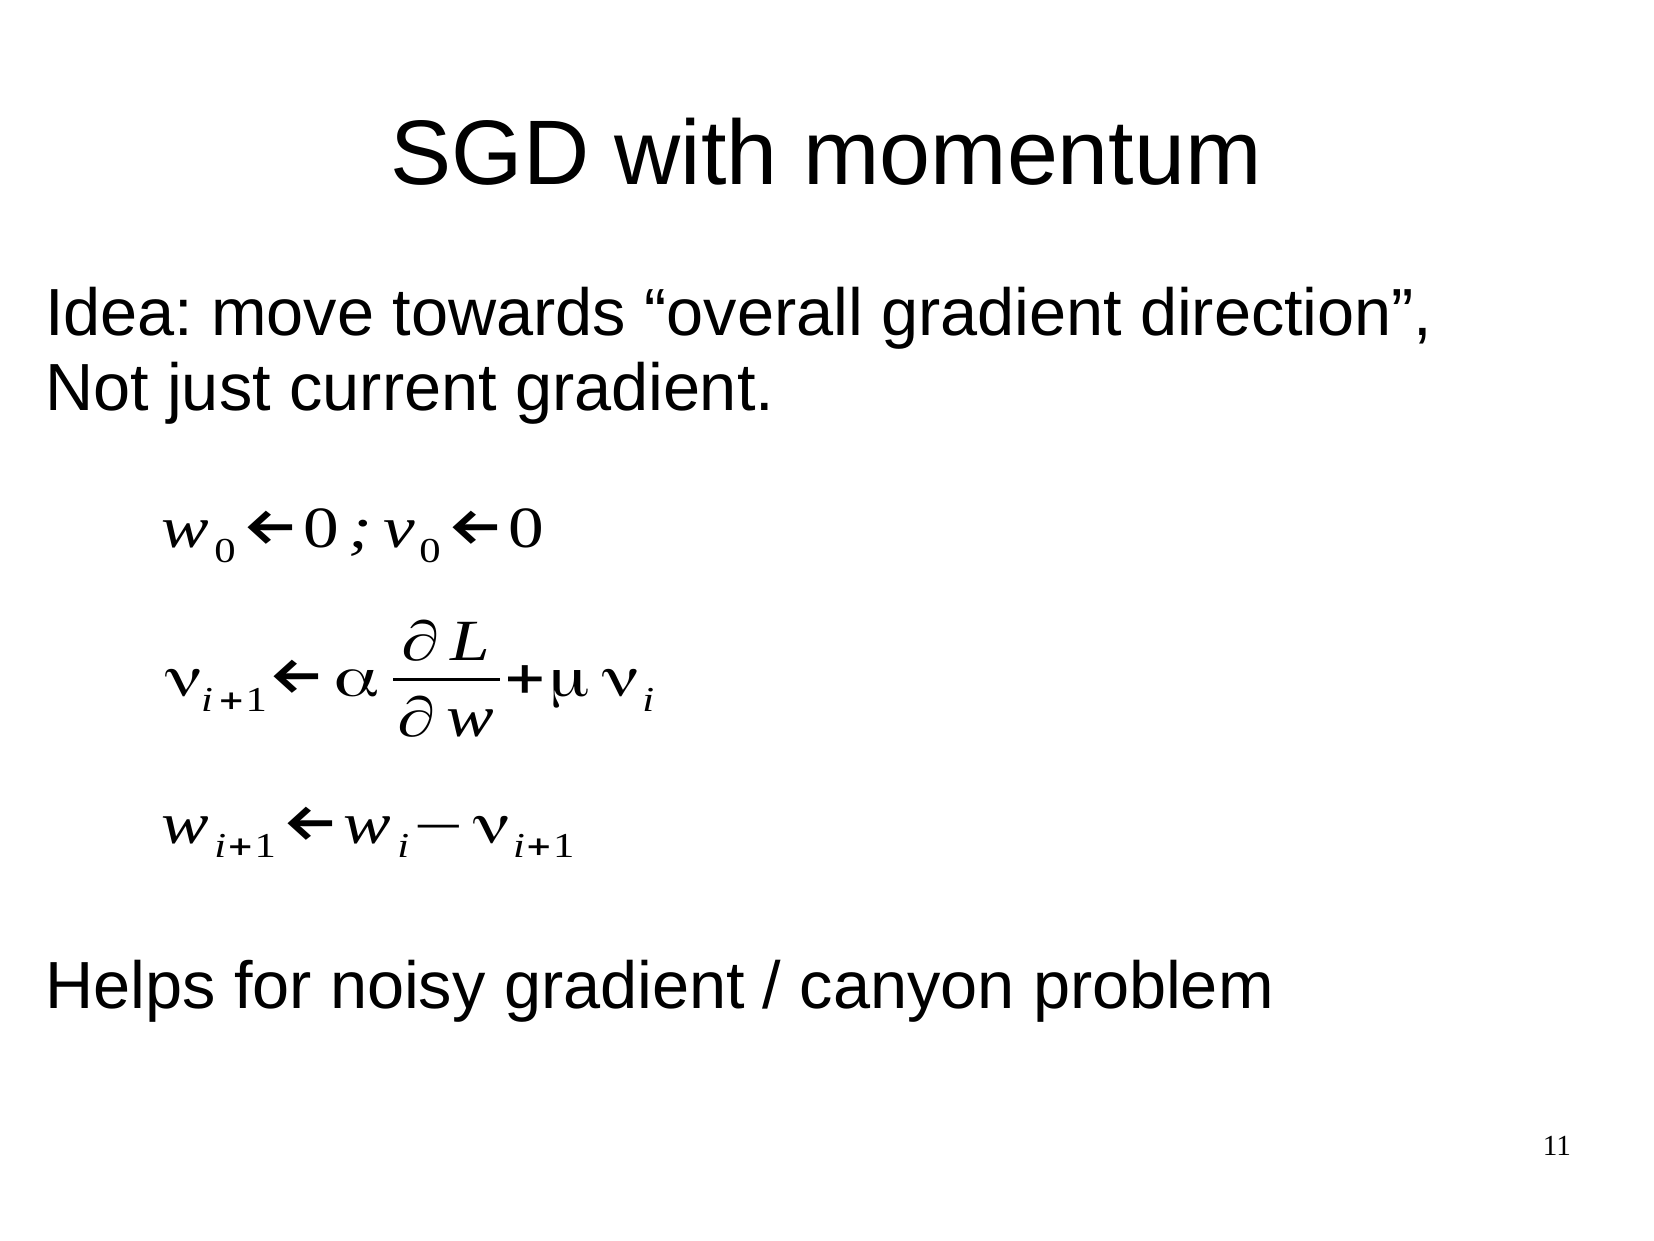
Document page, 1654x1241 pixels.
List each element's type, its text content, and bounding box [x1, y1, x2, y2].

title SGD with momentum [82, 49, 1571, 257]
chart [143, 792, 593, 867]
chart [143, 608, 673, 749]
text_box Idea: move towards “overall gradient direction”, Not just current gradient. Helps for noisy gradient / canyon problem [45, 275, 1471, 1098]
chart [143, 496, 563, 572]
